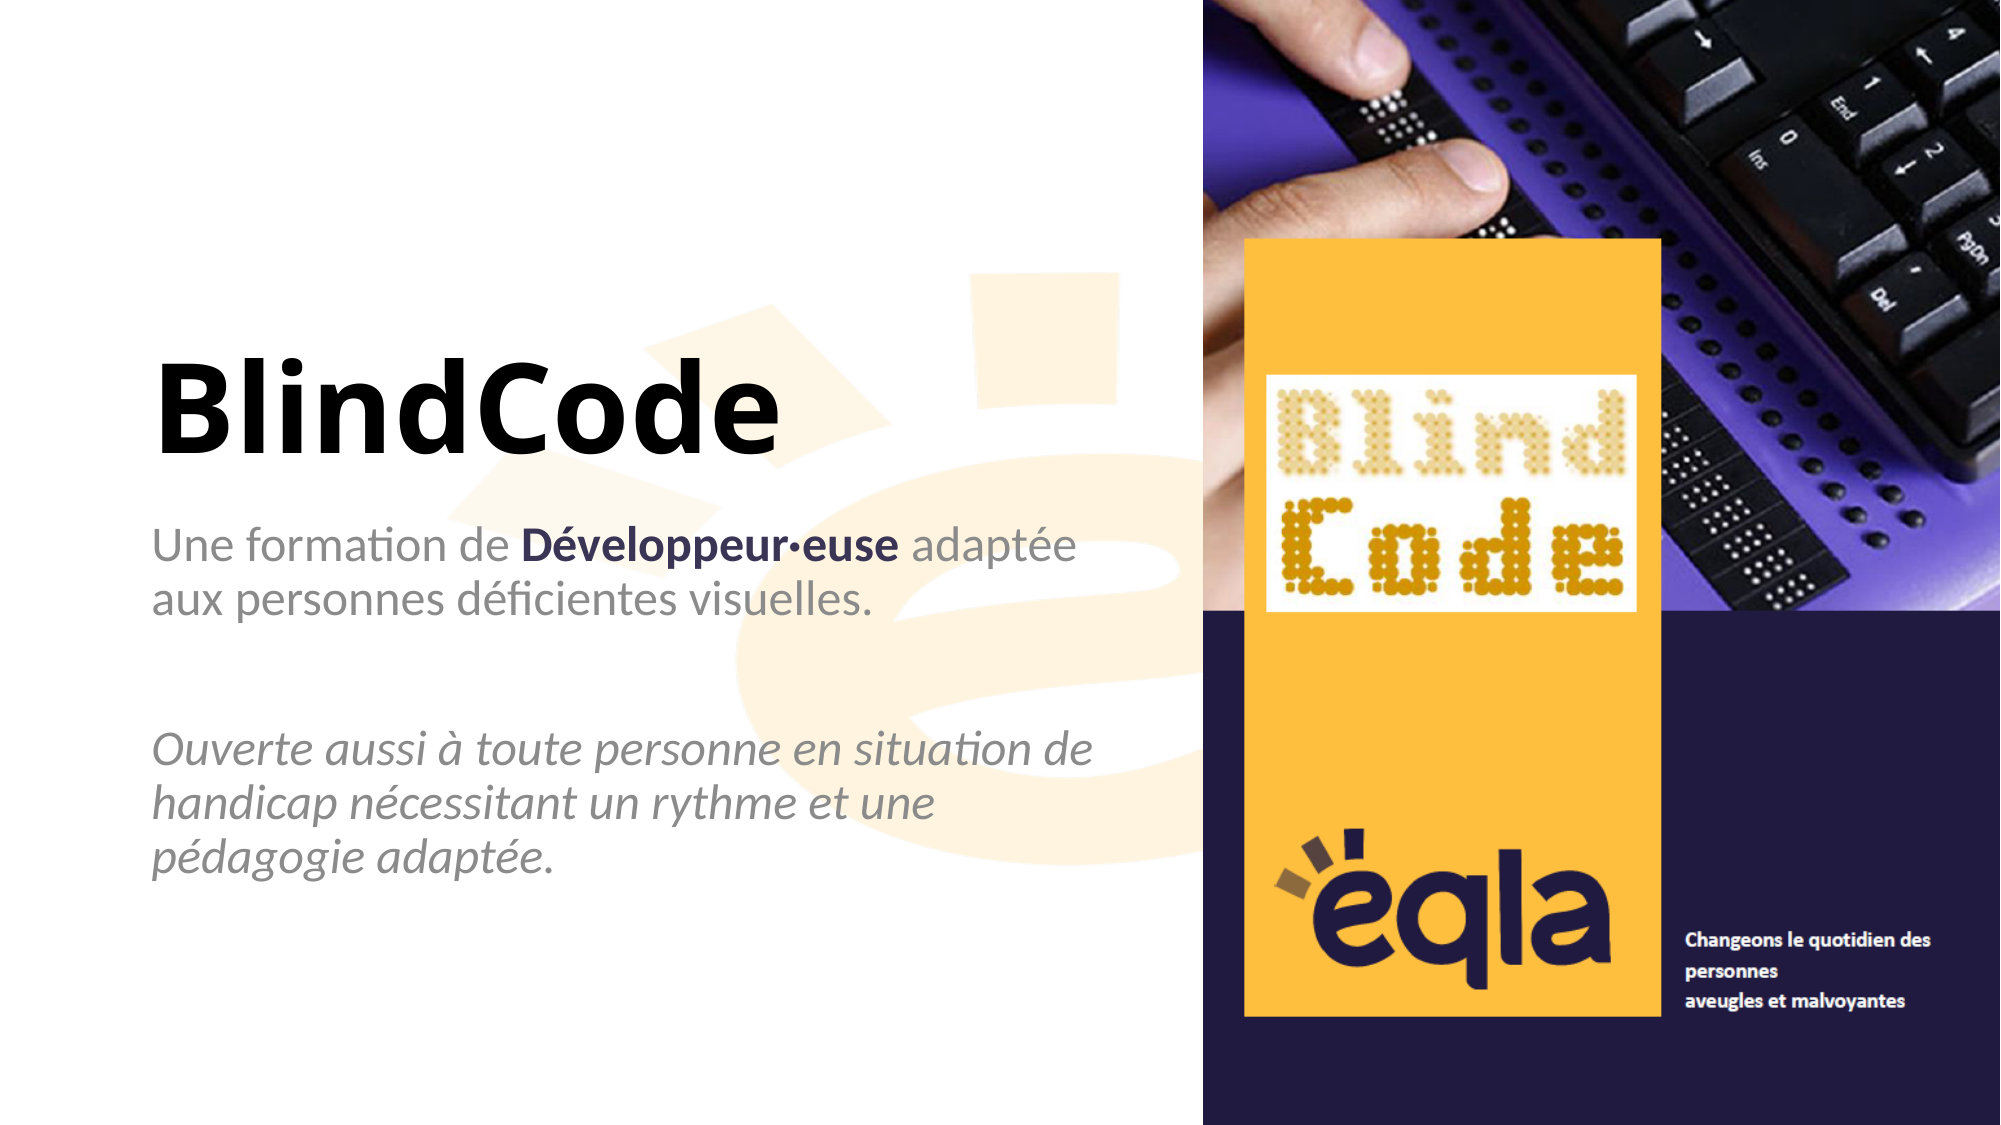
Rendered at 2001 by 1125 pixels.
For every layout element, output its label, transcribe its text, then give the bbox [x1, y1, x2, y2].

title BlindCode [136, 280, 1203, 488]
list Une formation de Développeur·euse adaptée aux personnes déficientes visuelles. Ouverte aussi à toute personne en situation de handicap nécessitant un rythme et une pédagogie adaptée. [136, 511, 1152, 999]
picture [1203, 0, 2000, 1125]
